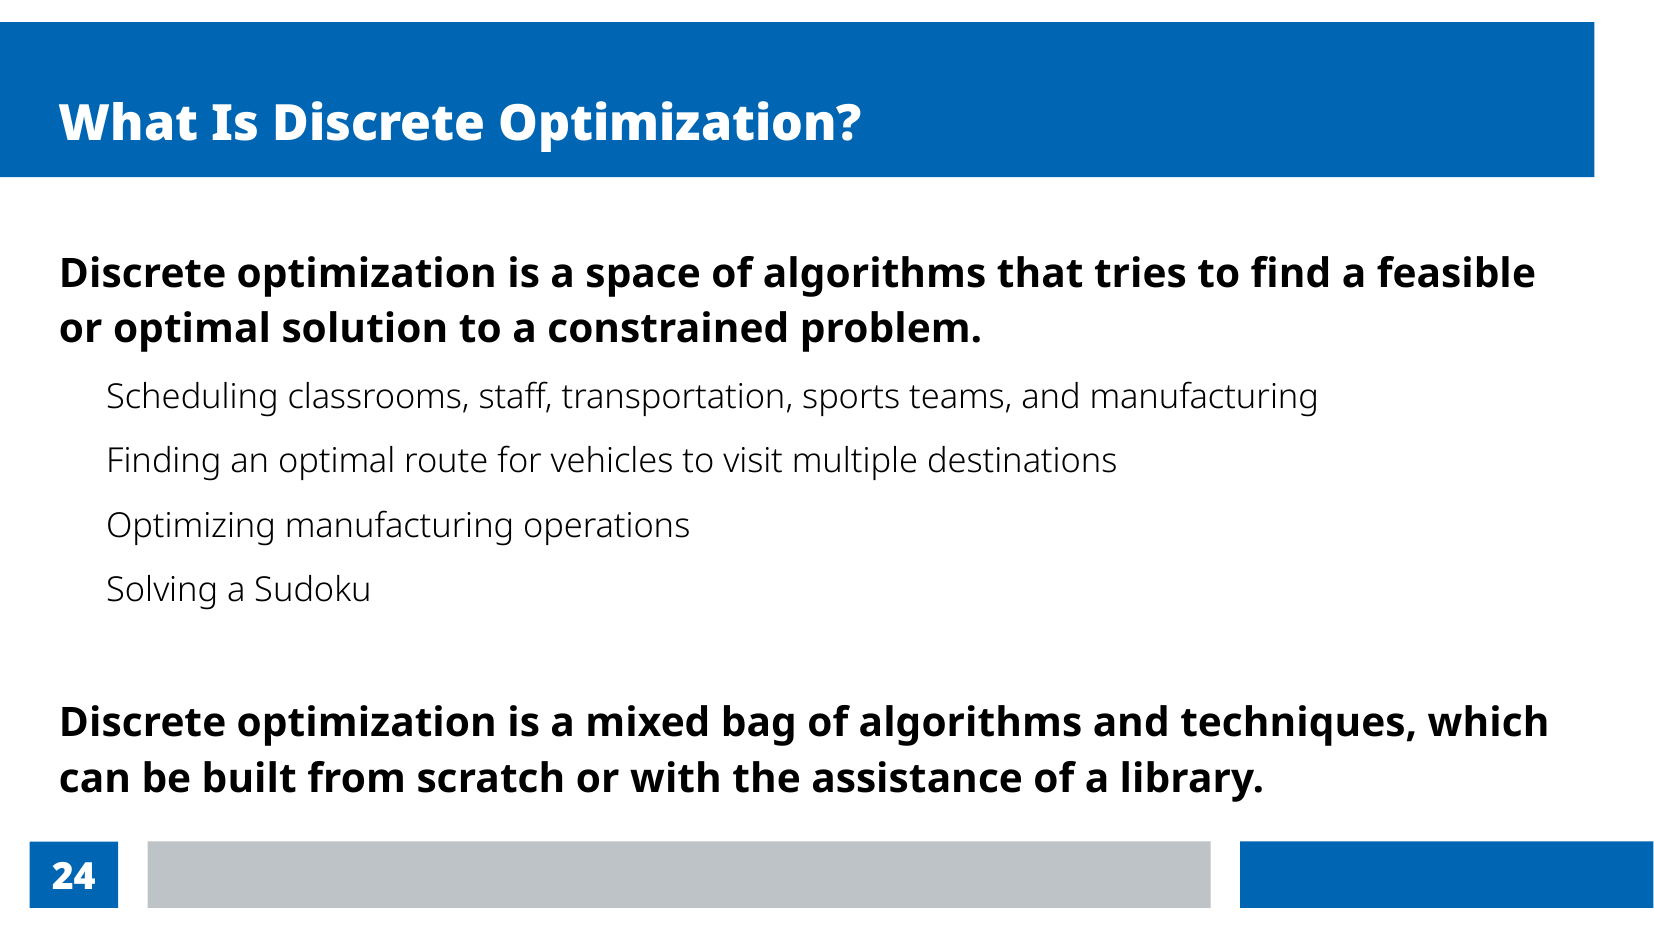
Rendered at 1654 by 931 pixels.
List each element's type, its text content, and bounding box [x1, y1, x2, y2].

title What Is Discrete Optimization? [59, 44, 1595, 156]
list Discrete optimization is a space of algorithms that tries to find a feasible or optimal solution to a constrained problem. Scheduling classrooms, staff, transportation, sports teams, and manufacturing Finding an optimal route for vehicles to visit multiple destinations Optimizing manufacturing operations Solving a Sudoku Discrete optimization is a mixed bag of algorithms and techniques, which can be built from scratch or with the assistance of a library. [59, 243, 1565, 820]
